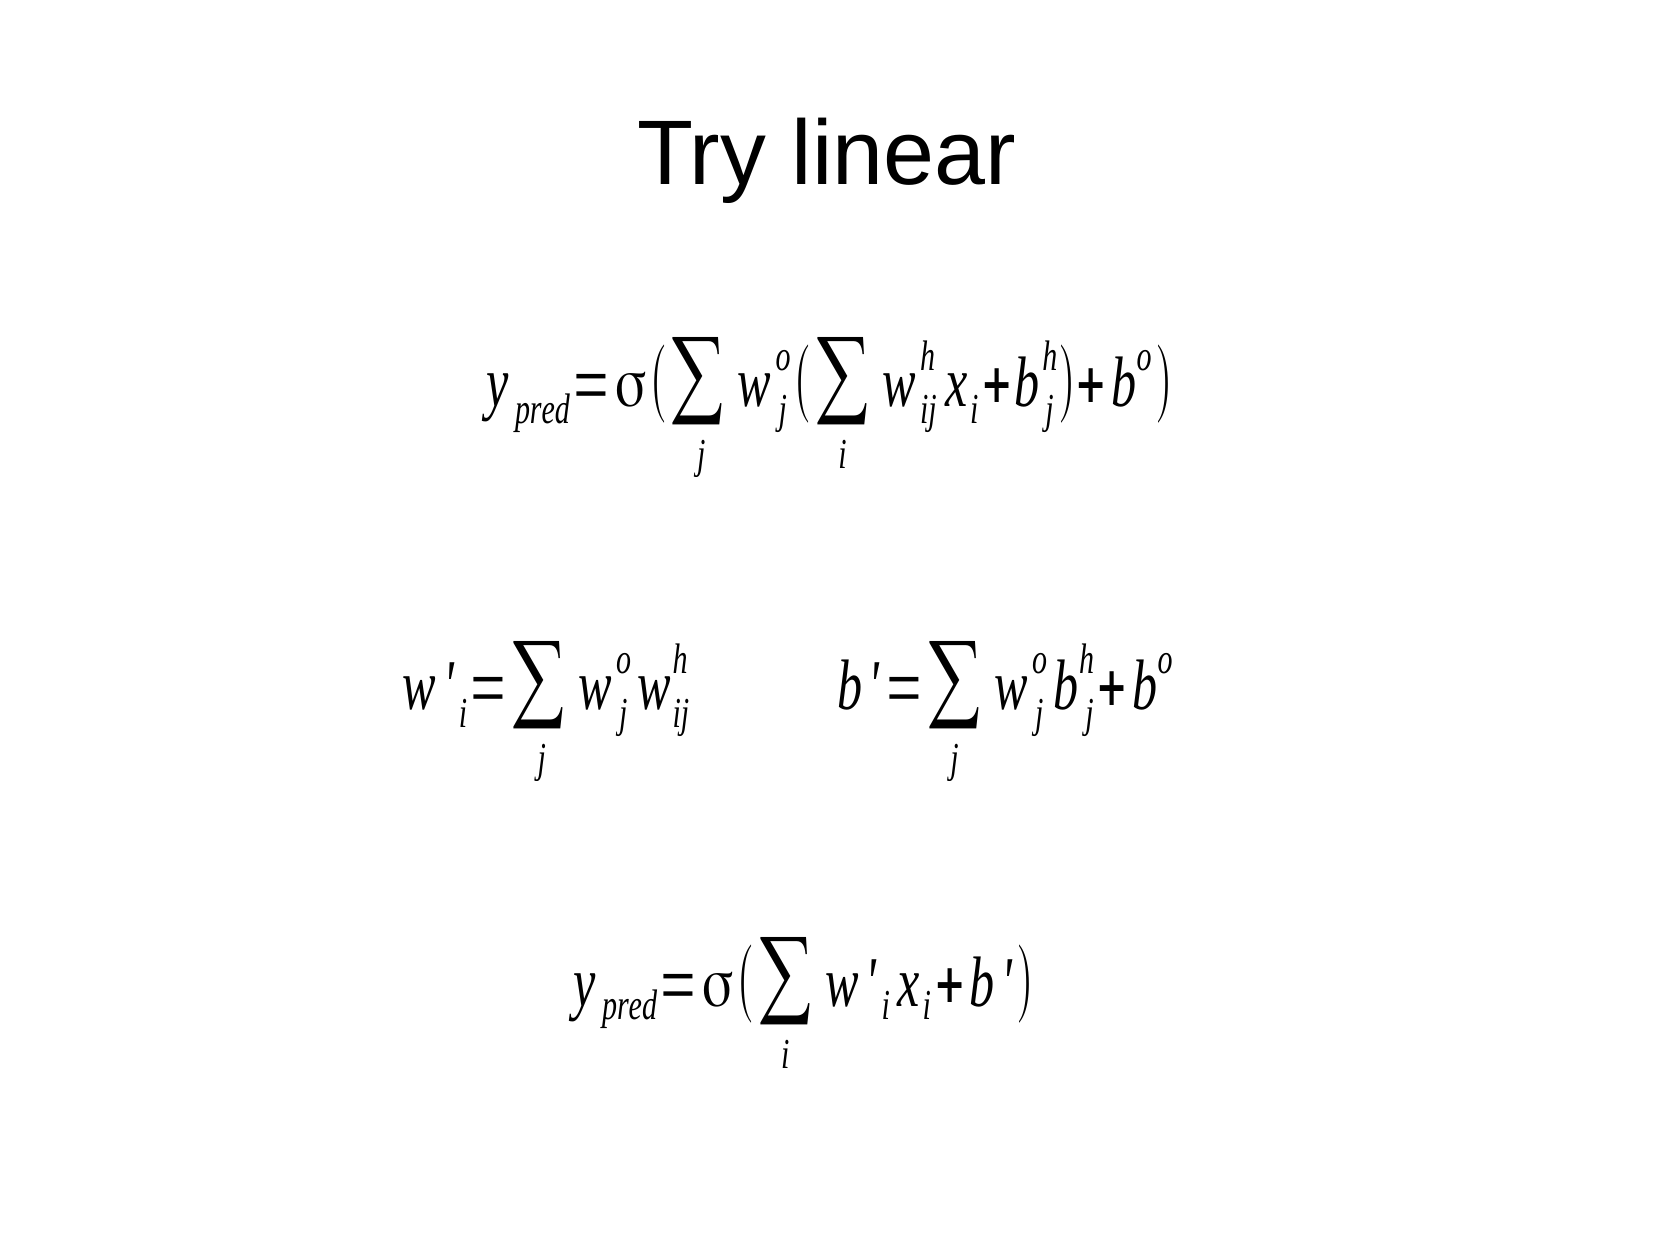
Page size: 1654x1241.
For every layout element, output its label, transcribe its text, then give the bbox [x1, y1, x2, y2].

chart [825, 633, 1187, 781]
chart [390, 633, 704, 781]
chart [555, 930, 1045, 1077]
title Try linear [82, 49, 1571, 257]
chart [467, 330, 1186, 477]
